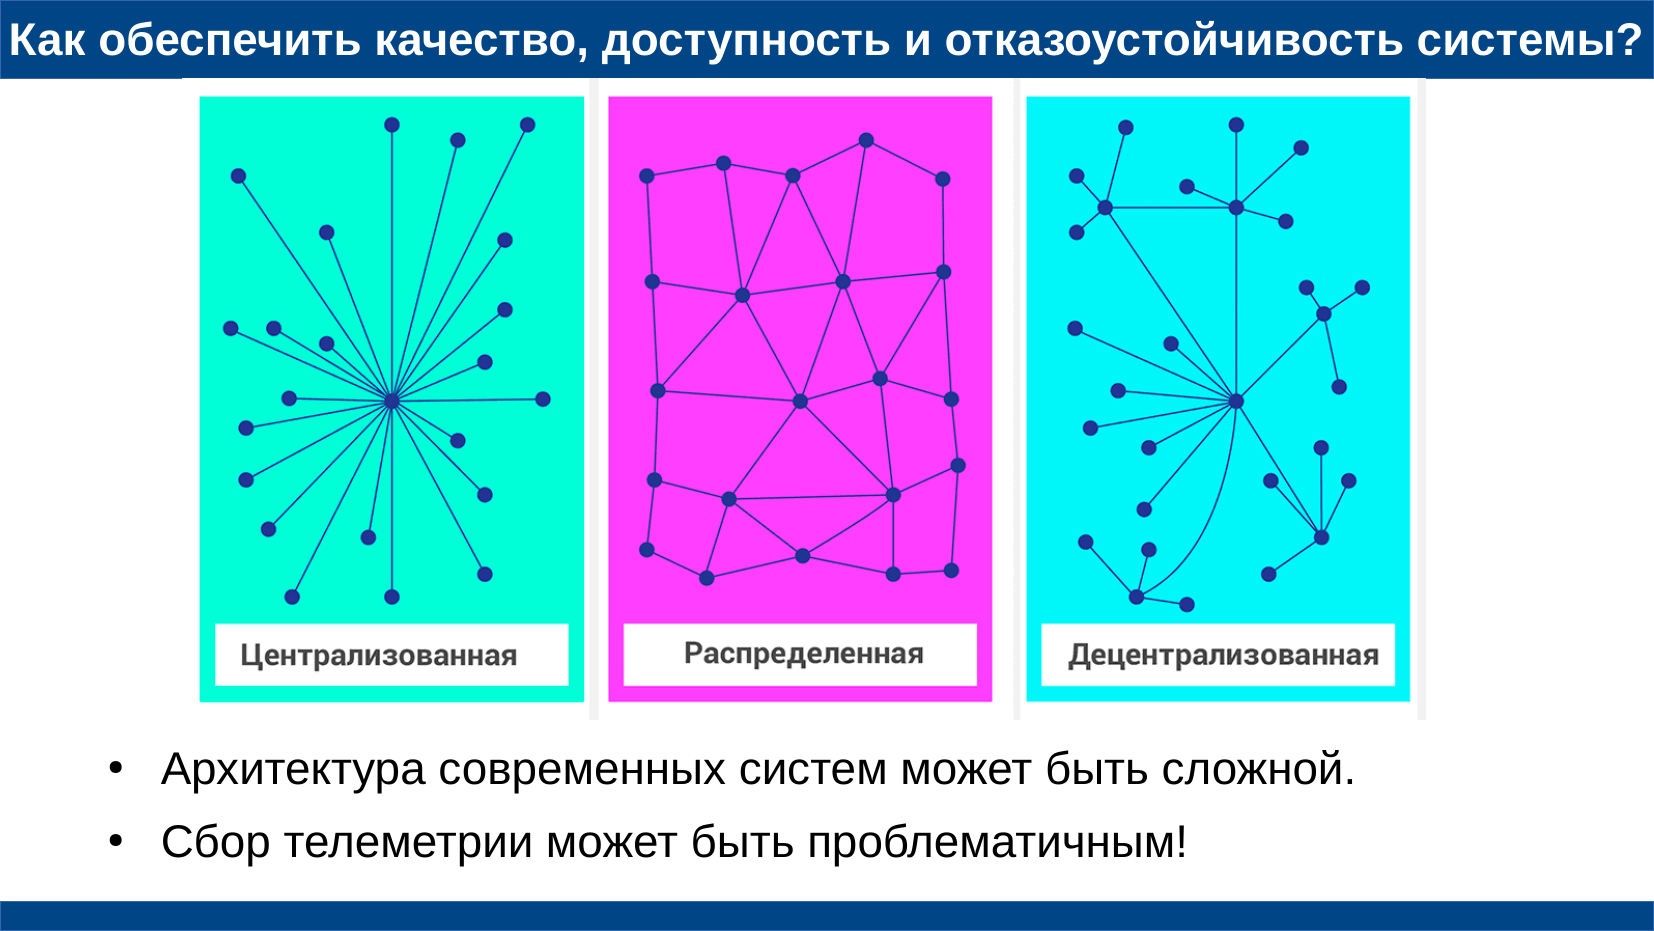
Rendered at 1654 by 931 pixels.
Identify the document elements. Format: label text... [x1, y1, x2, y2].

title Как обеспечить качество, доступность и отказоустойчивость системы? [0, 0, 1654, 79]
list Архитектура современных систем может быть сложной. Сбор телеметрии может быть проблематичным! [90, 742, 1579, 886]
picture [182, 78, 1426, 721]
